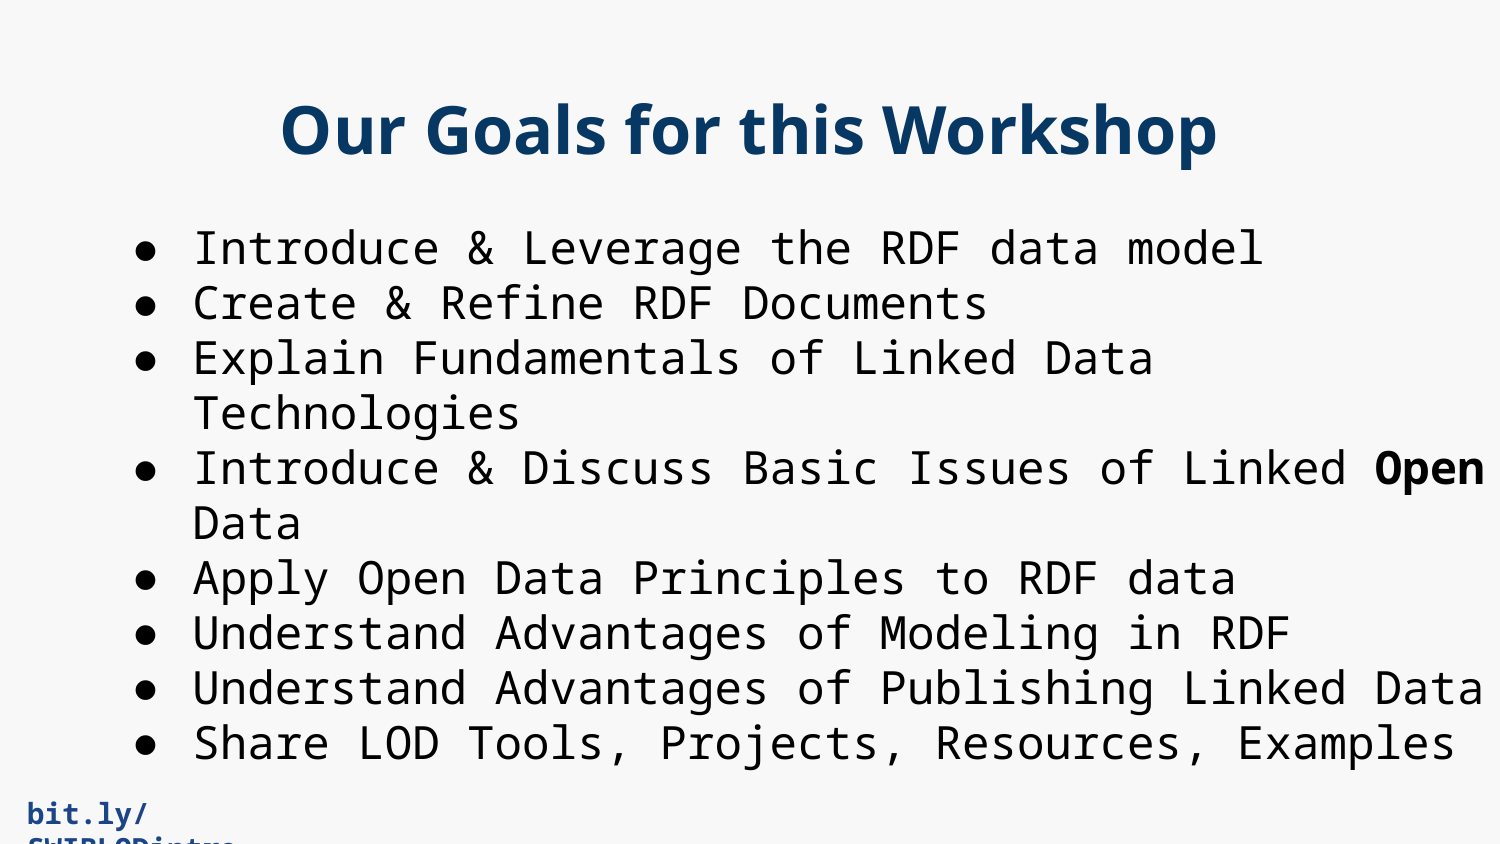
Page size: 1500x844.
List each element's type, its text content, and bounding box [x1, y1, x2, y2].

title Our Goals for this Workshop [51, 72, 1449, 167]
list Introduce & Leverage the RDF data model Create & Refine RDF Documents Explain Fundamentals of Linked Data Technologies Introduce & Discuss Basic Issues of Linked Open Data Apply Open Data Principles to RDF data Understand Advantages of Modeling in RDF Understand Advantages of Publishing Linked Data Share LOD Tools, Projects, Resources, Examples [102, 203, 1500, 787]
